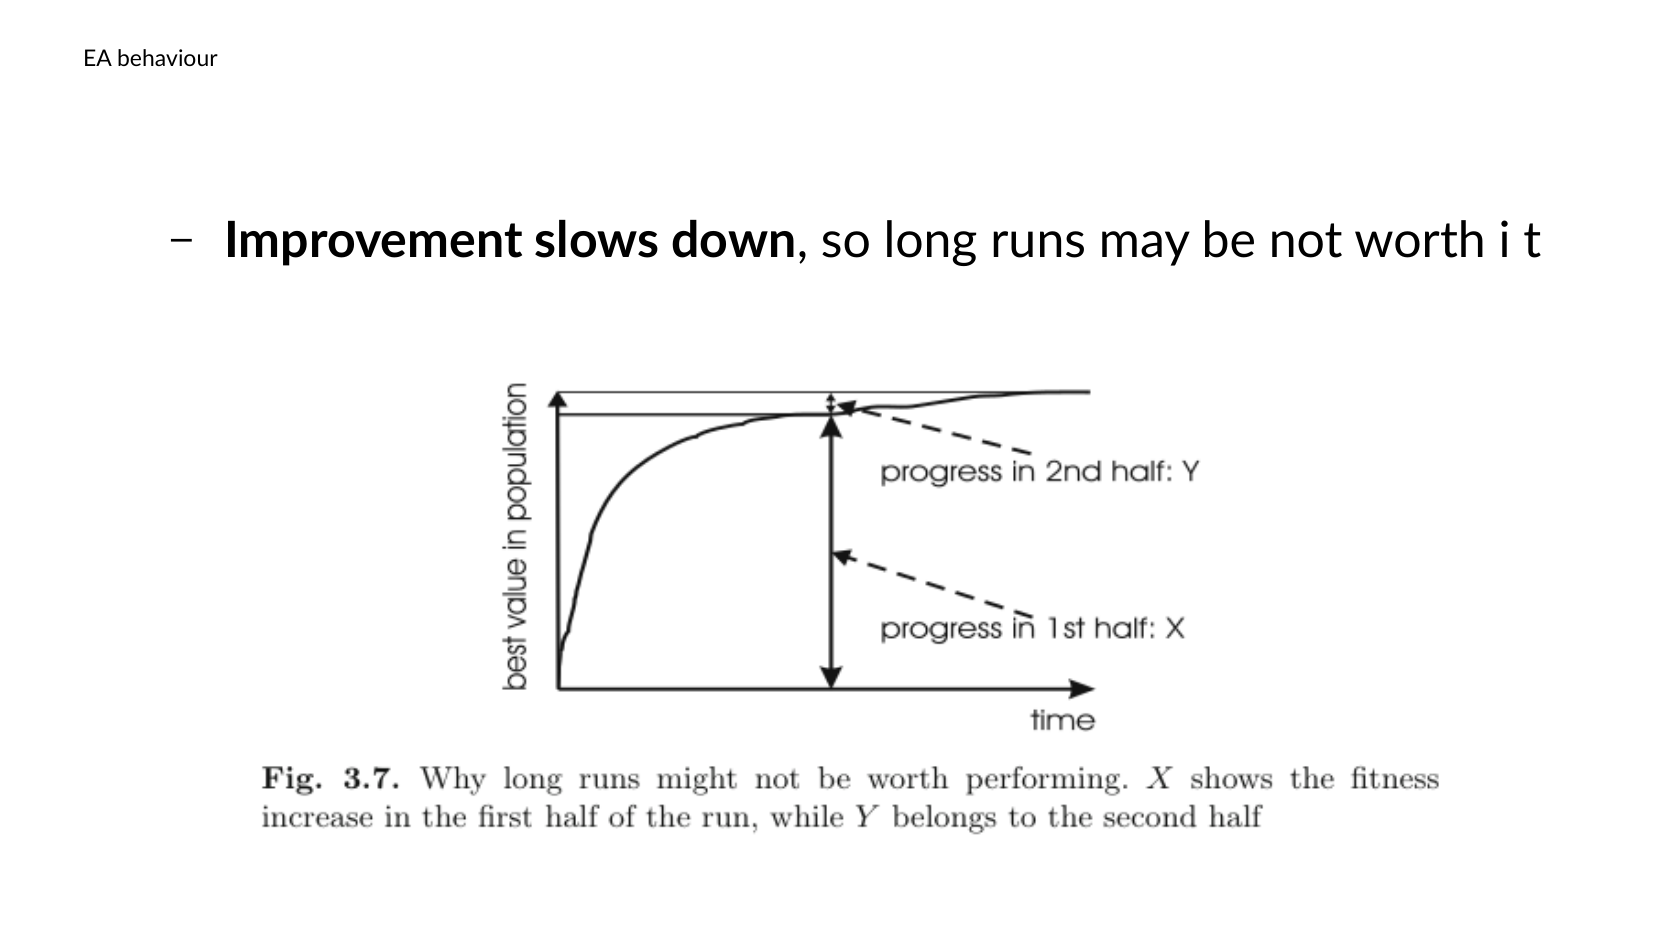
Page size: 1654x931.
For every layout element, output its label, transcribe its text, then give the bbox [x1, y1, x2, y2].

picture [259, 366, 1461, 851]
list Improvement slows down, so long runs may be not worth i t [82, 217, 1571, 839]
title EA behaviour [83, 0, 1571, 119]
